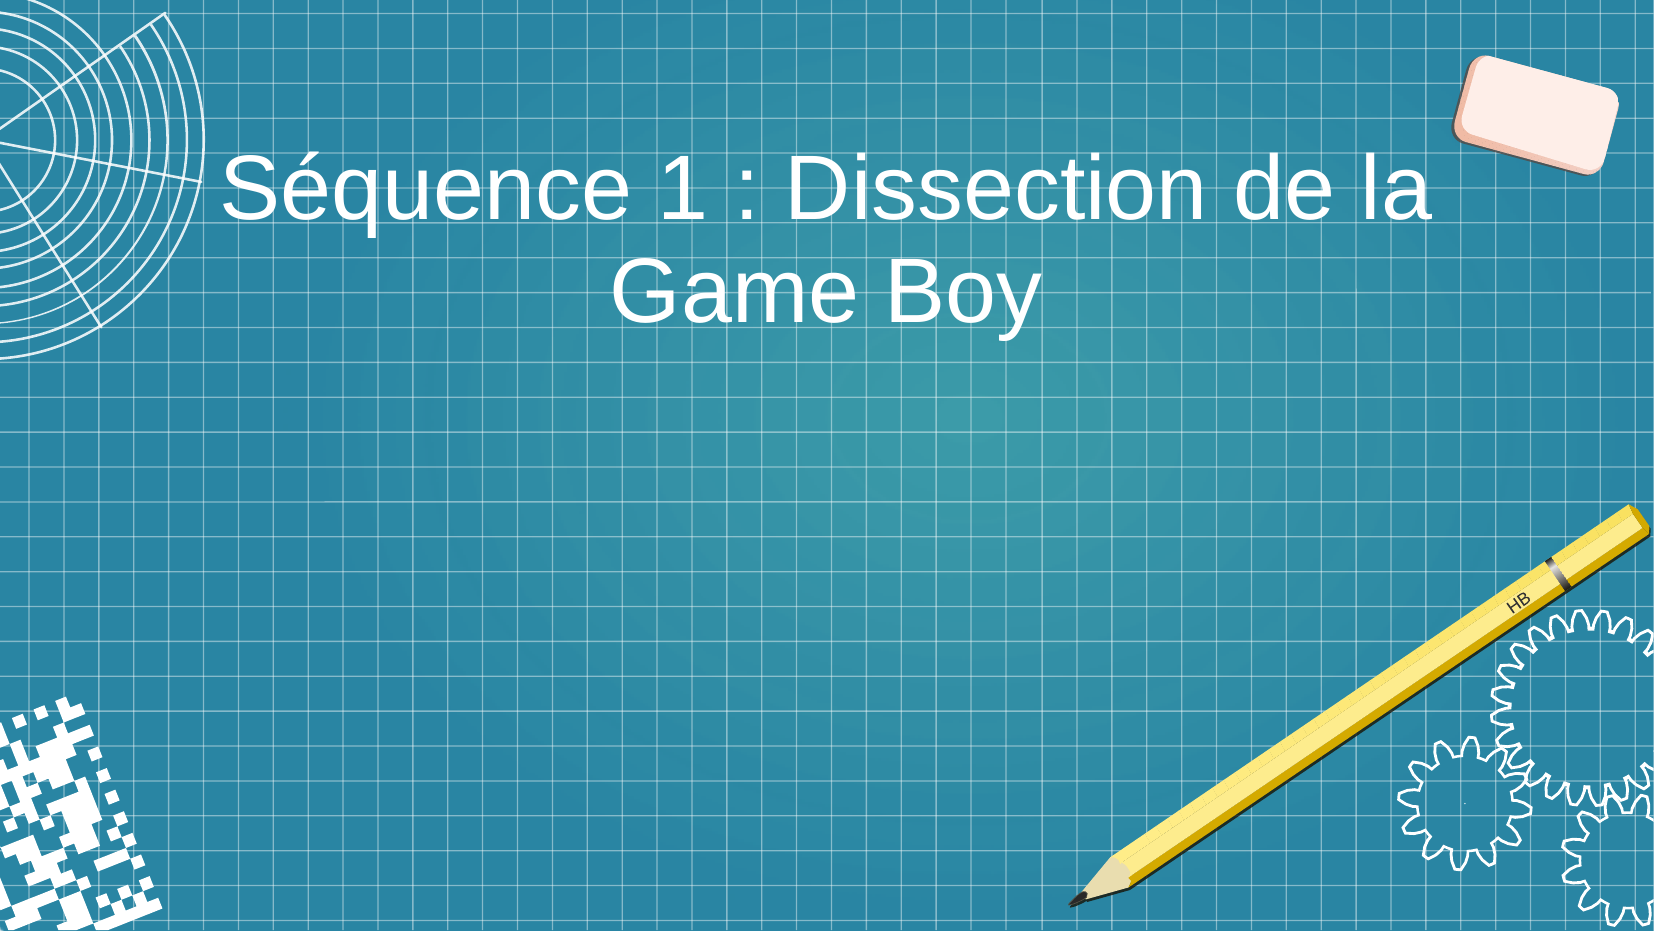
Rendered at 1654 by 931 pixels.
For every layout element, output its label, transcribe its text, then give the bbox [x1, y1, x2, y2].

title Séquence 1 : Dissection de la Game Boy [82, 132, 1571, 346]
